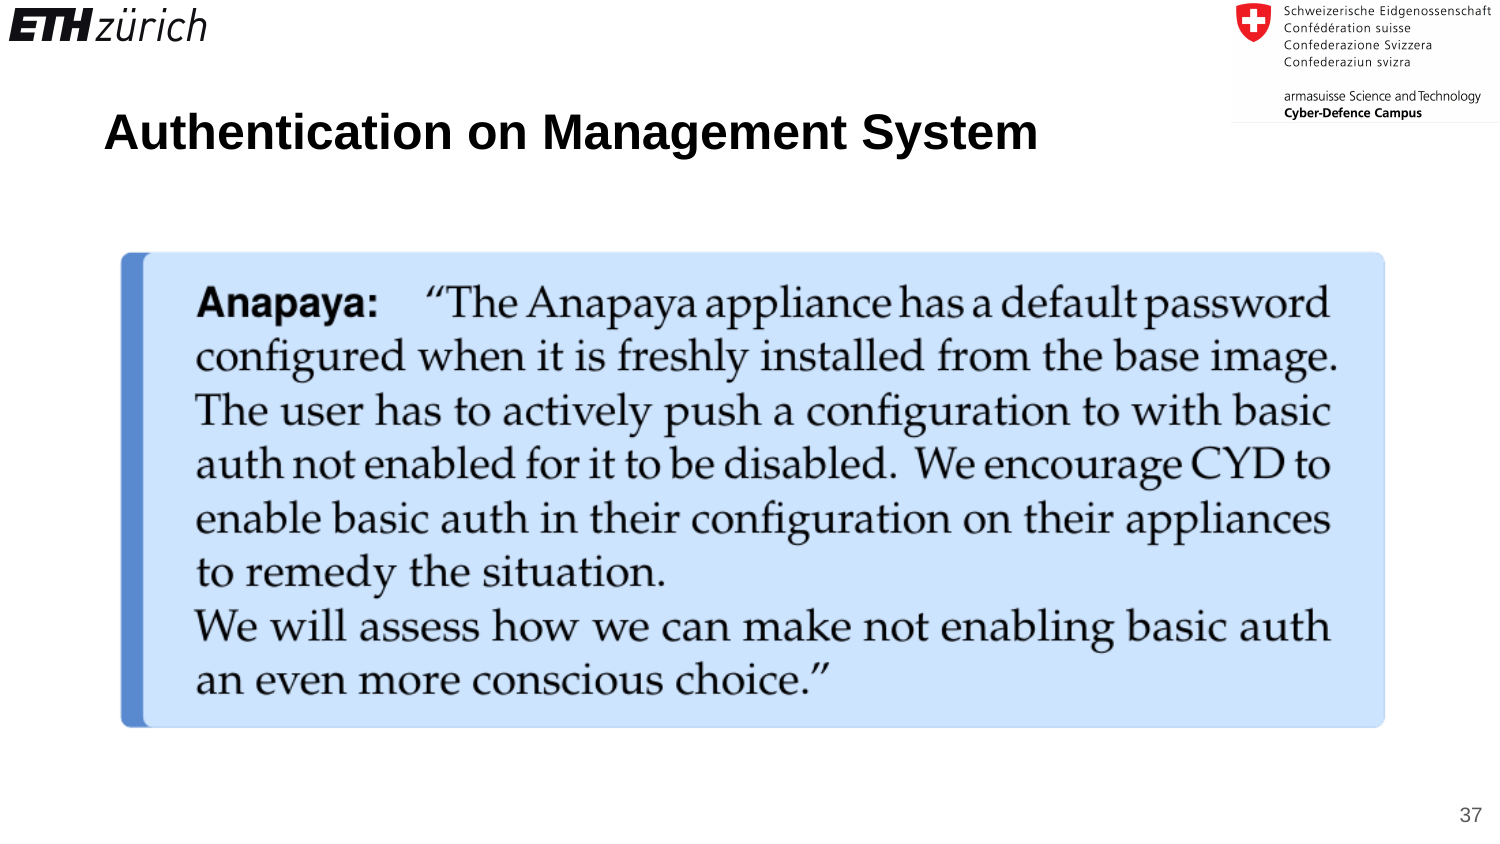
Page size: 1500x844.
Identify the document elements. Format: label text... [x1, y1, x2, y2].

picture [1231, 0, 1500, 123]
picture [8, 8, 207, 42]
picture [108, 242, 1392, 739]
text_box Authentication on Management System [88, 88, 1182, 178]
